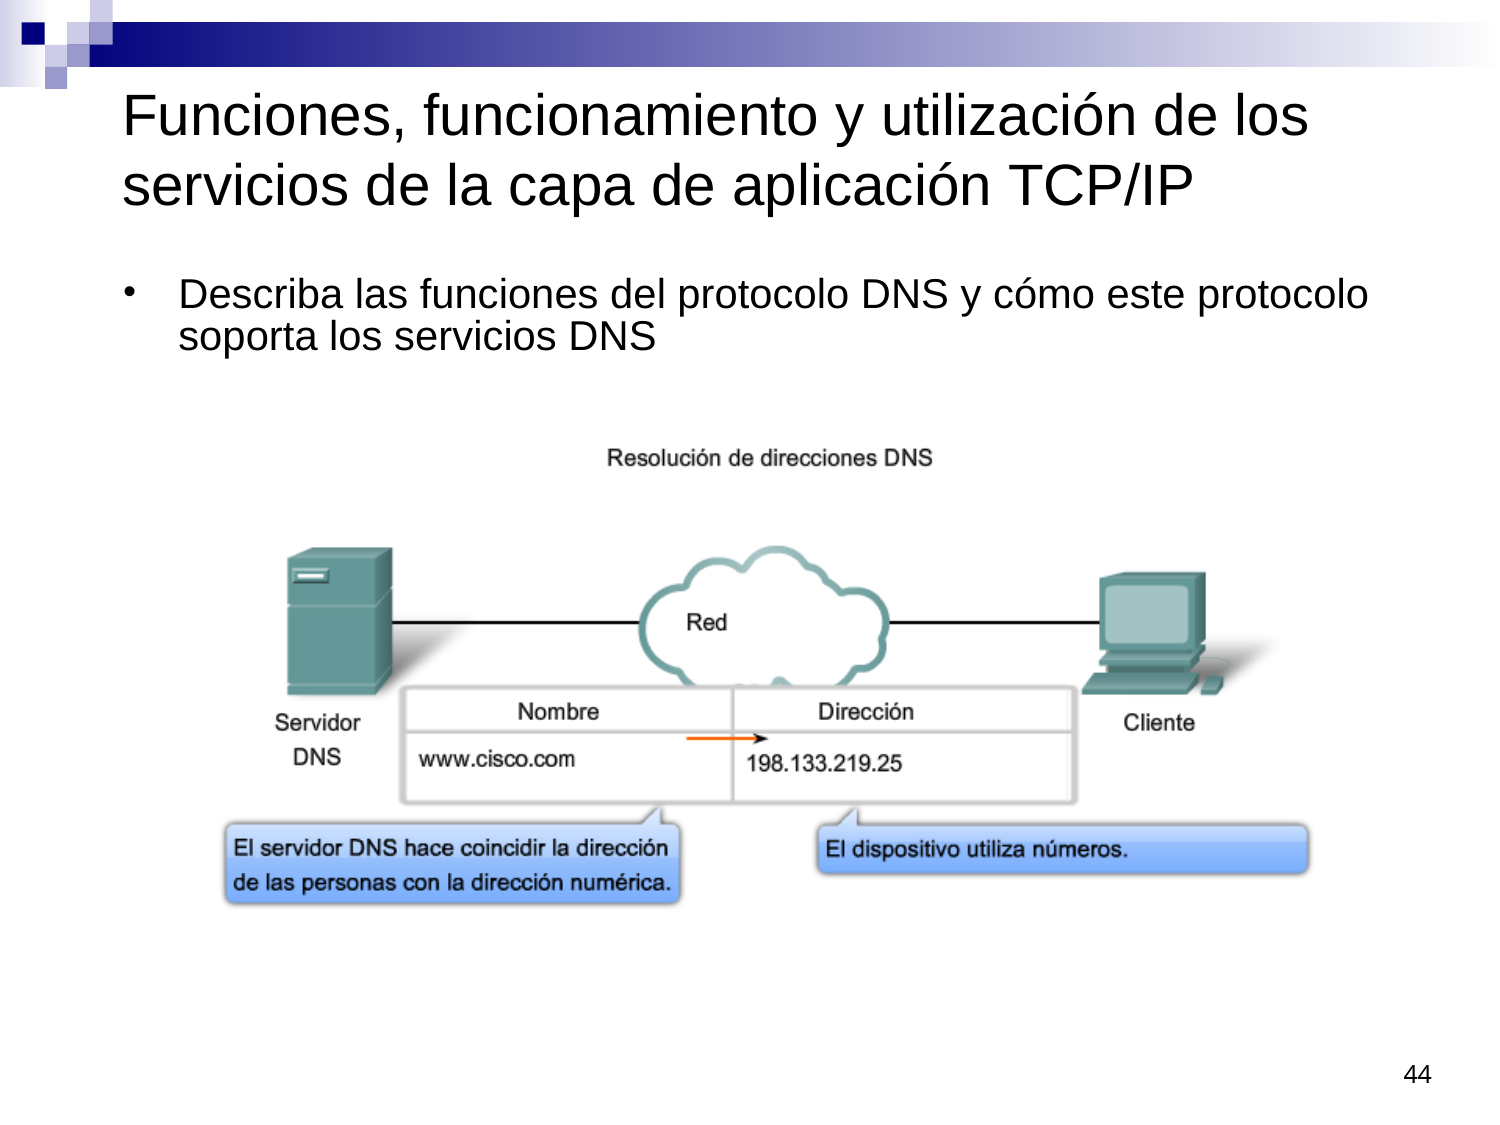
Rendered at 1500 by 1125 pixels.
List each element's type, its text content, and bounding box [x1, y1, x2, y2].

text_box Funciones, funcionamiento y utilización de los servicios de la capa de aplicación TCP/IP [107, 69, 1422, 225]
picture [217, 438, 1325, 933]
text_box <número> [1074, 1025, 1447, 1101]
text_box Describa las funciones del protocolo DNS y cómo este protocolo soporta los servicios DNS [107, 266, 1411, 1100]
